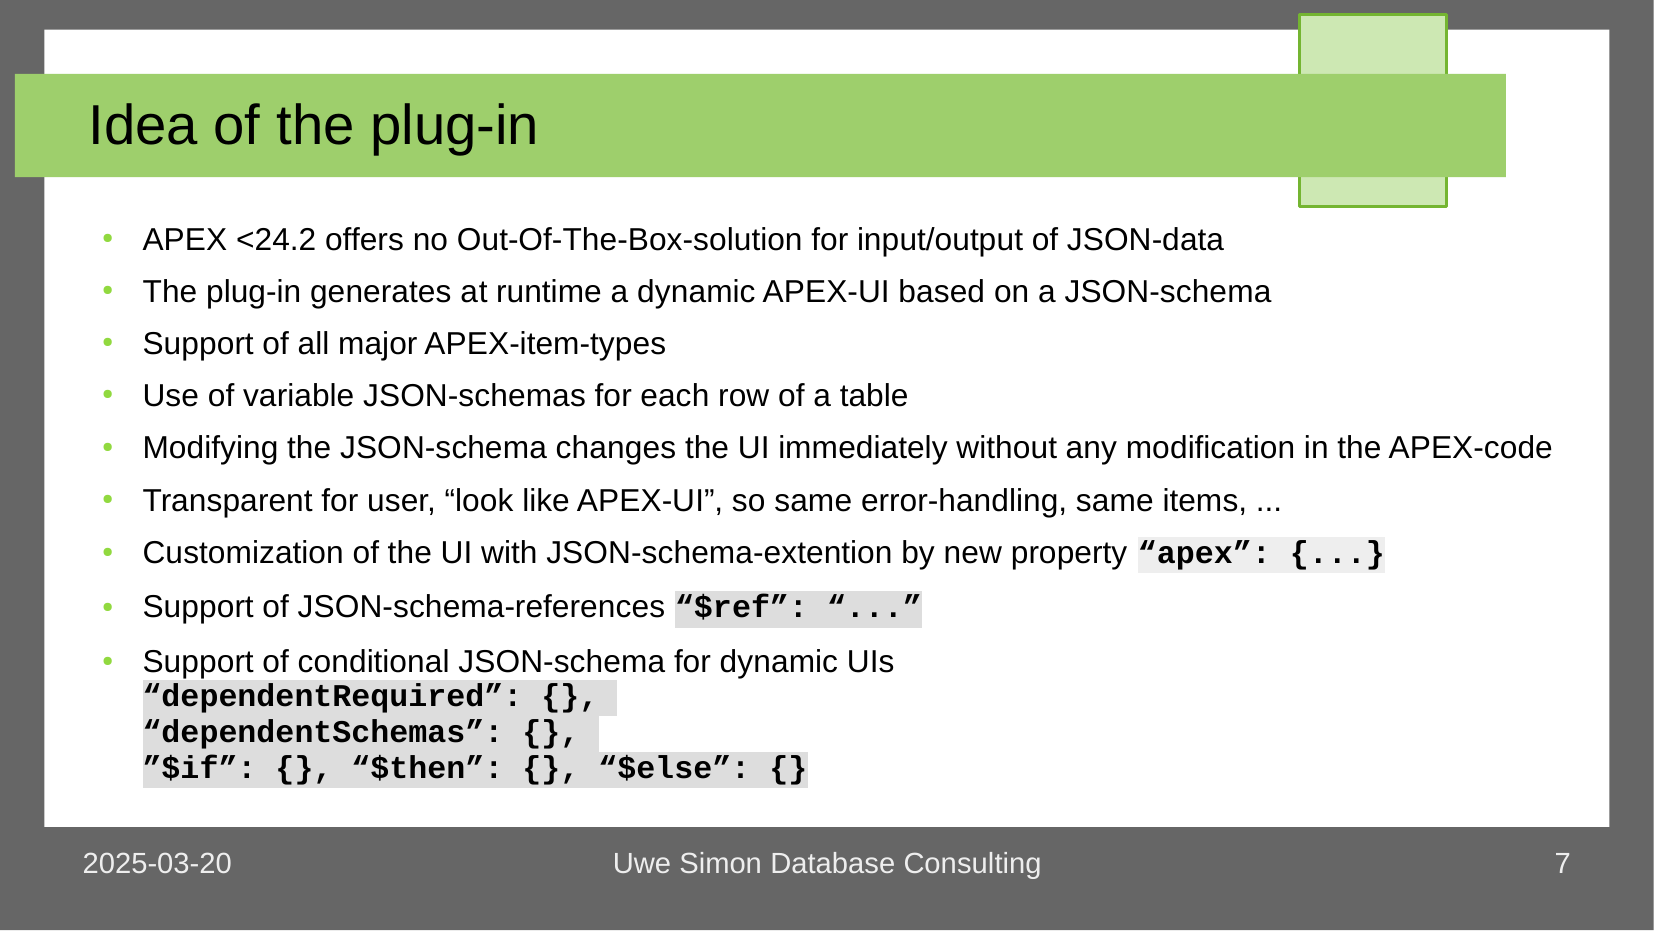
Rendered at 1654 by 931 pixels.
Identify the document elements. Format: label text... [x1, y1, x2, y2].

list APEX <24.2 offers no Out-Of-The-Box-solution for input/output of JSON-data The plug-in generates at runtime a dynamic APEX-UI based on a JSON-schema Support of all major APEX-item-types Use of variable JSON-schemas for each row of a table Modifying the JSON-schema changes the UI immediately without any modification in the APEX-code Transparent for user, “look like APEX-UI”, so same error-handling, same items, ... Customization of the UI with JSON-schema-extention by new property “apex”: {...} Support of JSON-schema-references “$ref”: “...” Support of conditional JSON-schema for dynamic UIs “dependentRequired”: {}, “dependentSchemas”: {}, ”$if”: {}, “$then”: {}, “$else”: {} [88, 221, 1565, 798]
title Idea of the plug-in [88, 73, 1506, 178]
